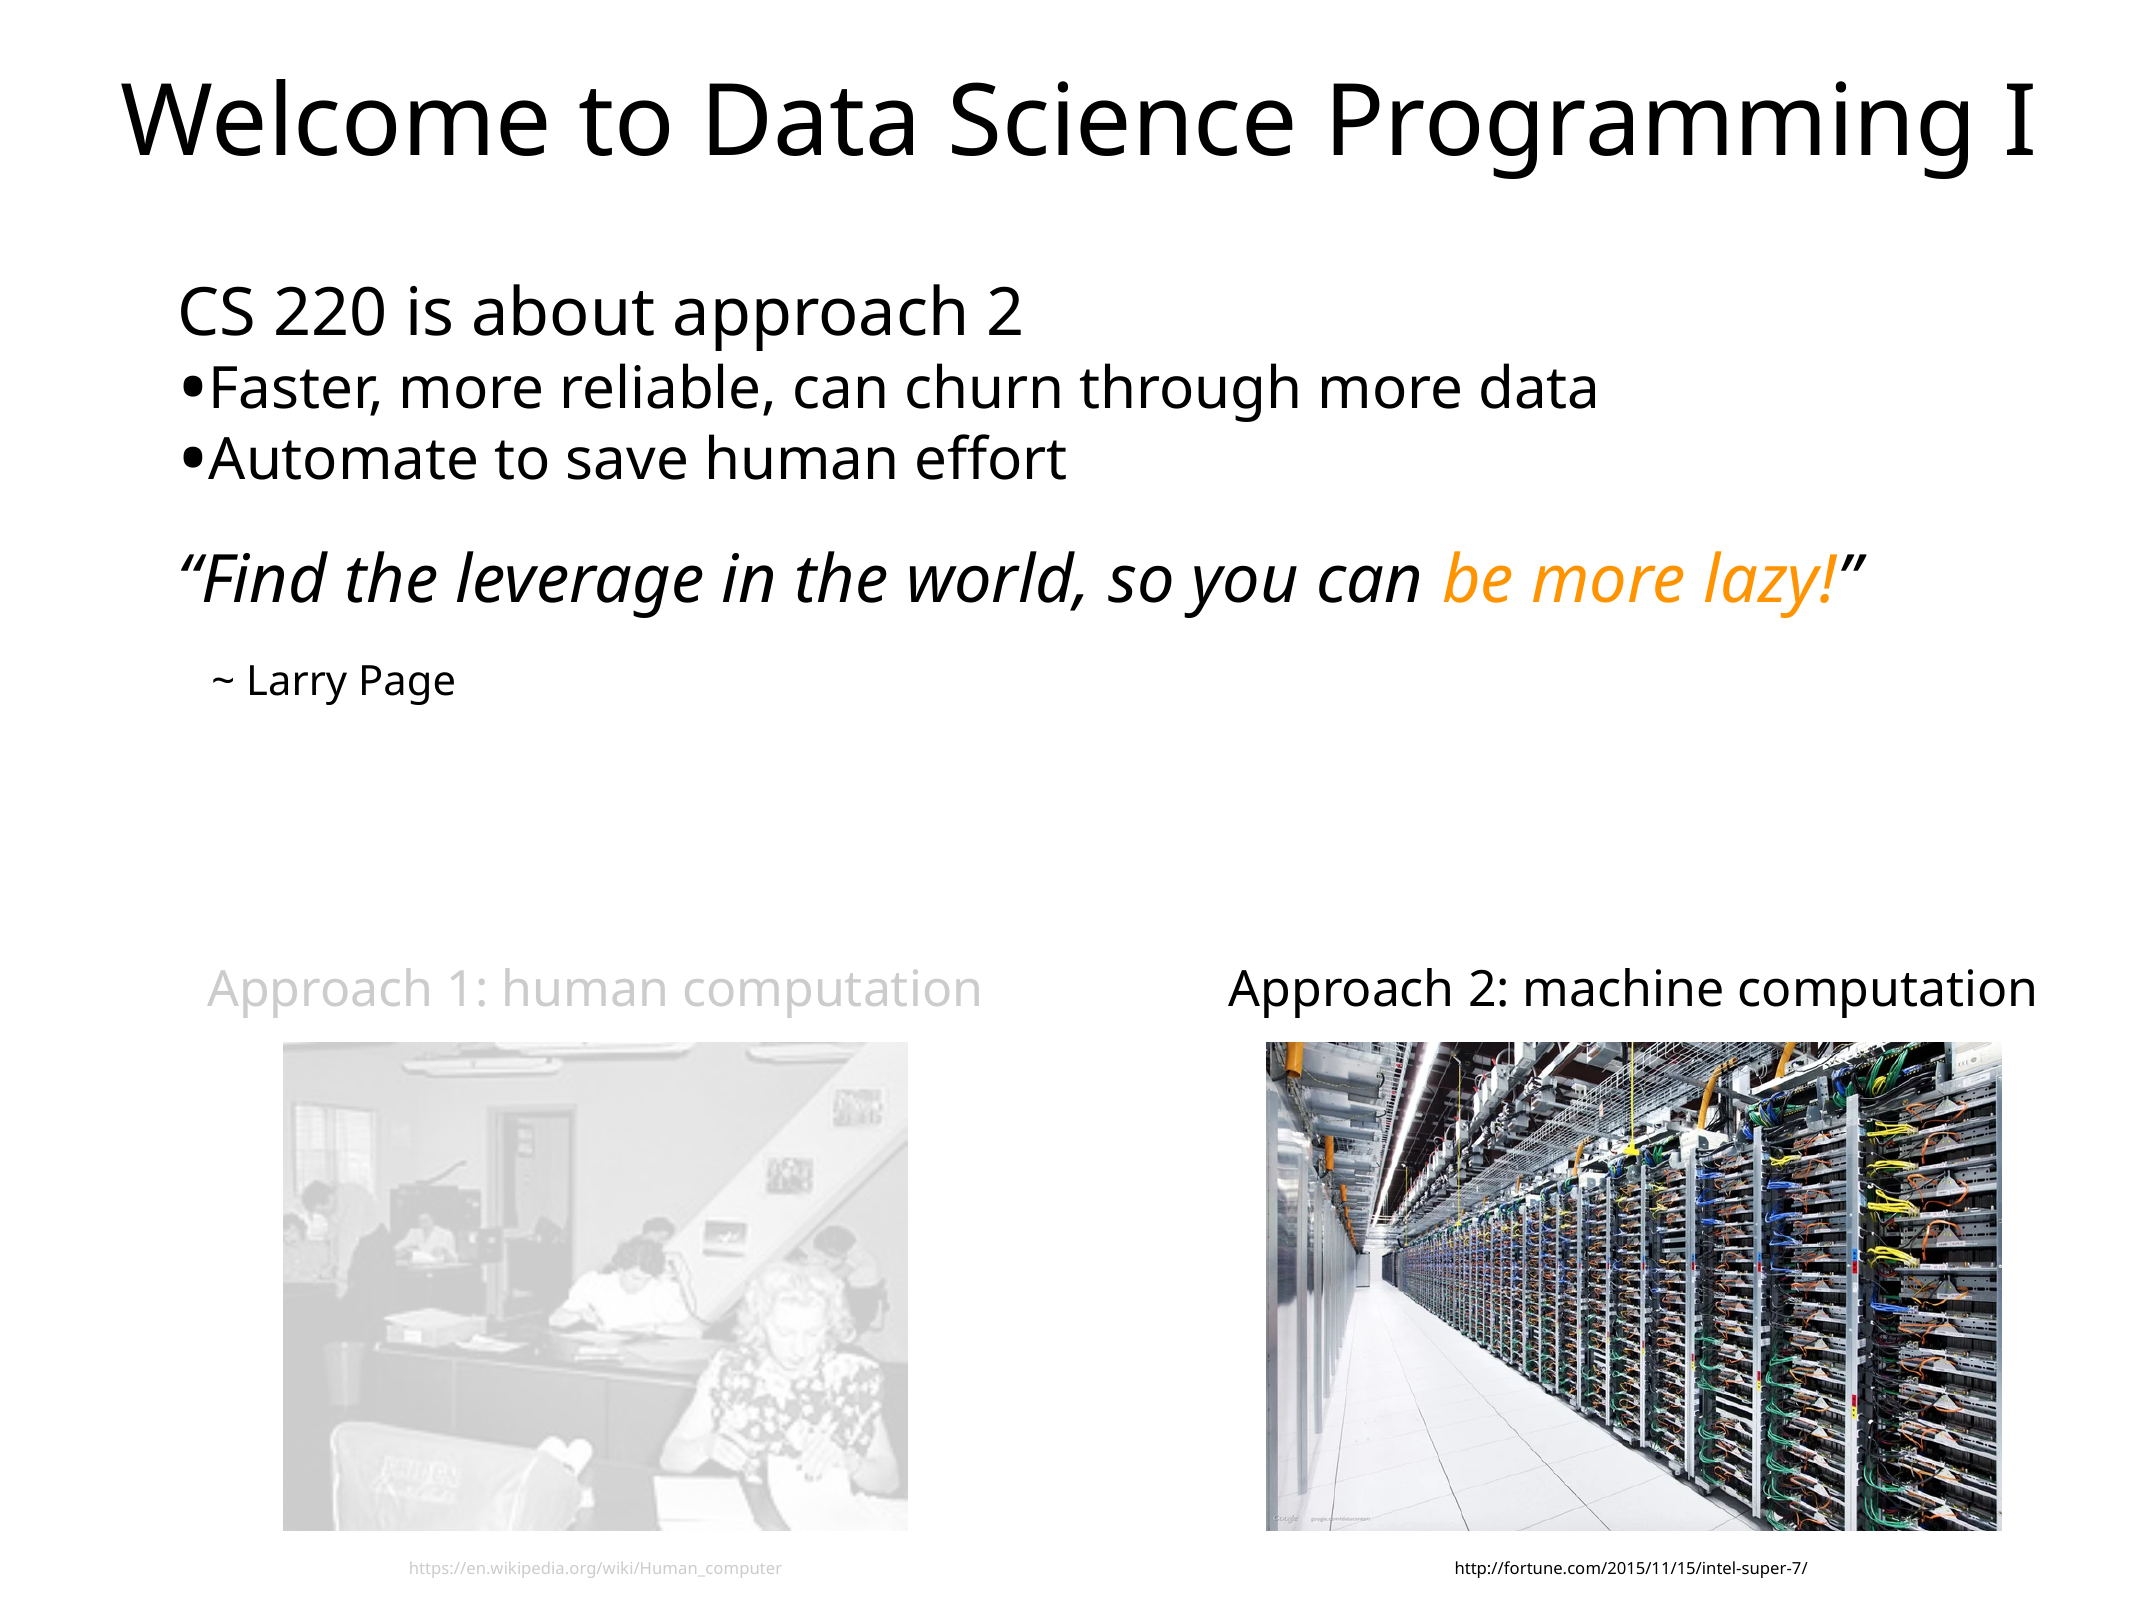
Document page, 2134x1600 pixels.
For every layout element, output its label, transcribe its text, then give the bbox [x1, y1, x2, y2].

text_box [85, 937, 1122, 1600]
text_box CS 220 is about approach 2 Faster, more reliable, can churn through more data Automate to save human effort “Find the leverage in the world, so you can be more lazy!” ~ Larry Page [156, 260, 1977, 868]
picture [1266, 1042, 2002, 1531]
text_box Approach 2: machine computation [1220, 947, 2048, 1025]
text_box http://fortune.com/2015/11/15/intel-super-7/ [1446, 1549, 1822, 1587]
text_box Welcome to Data Science Programming I [112, 41, 2080, 190]
